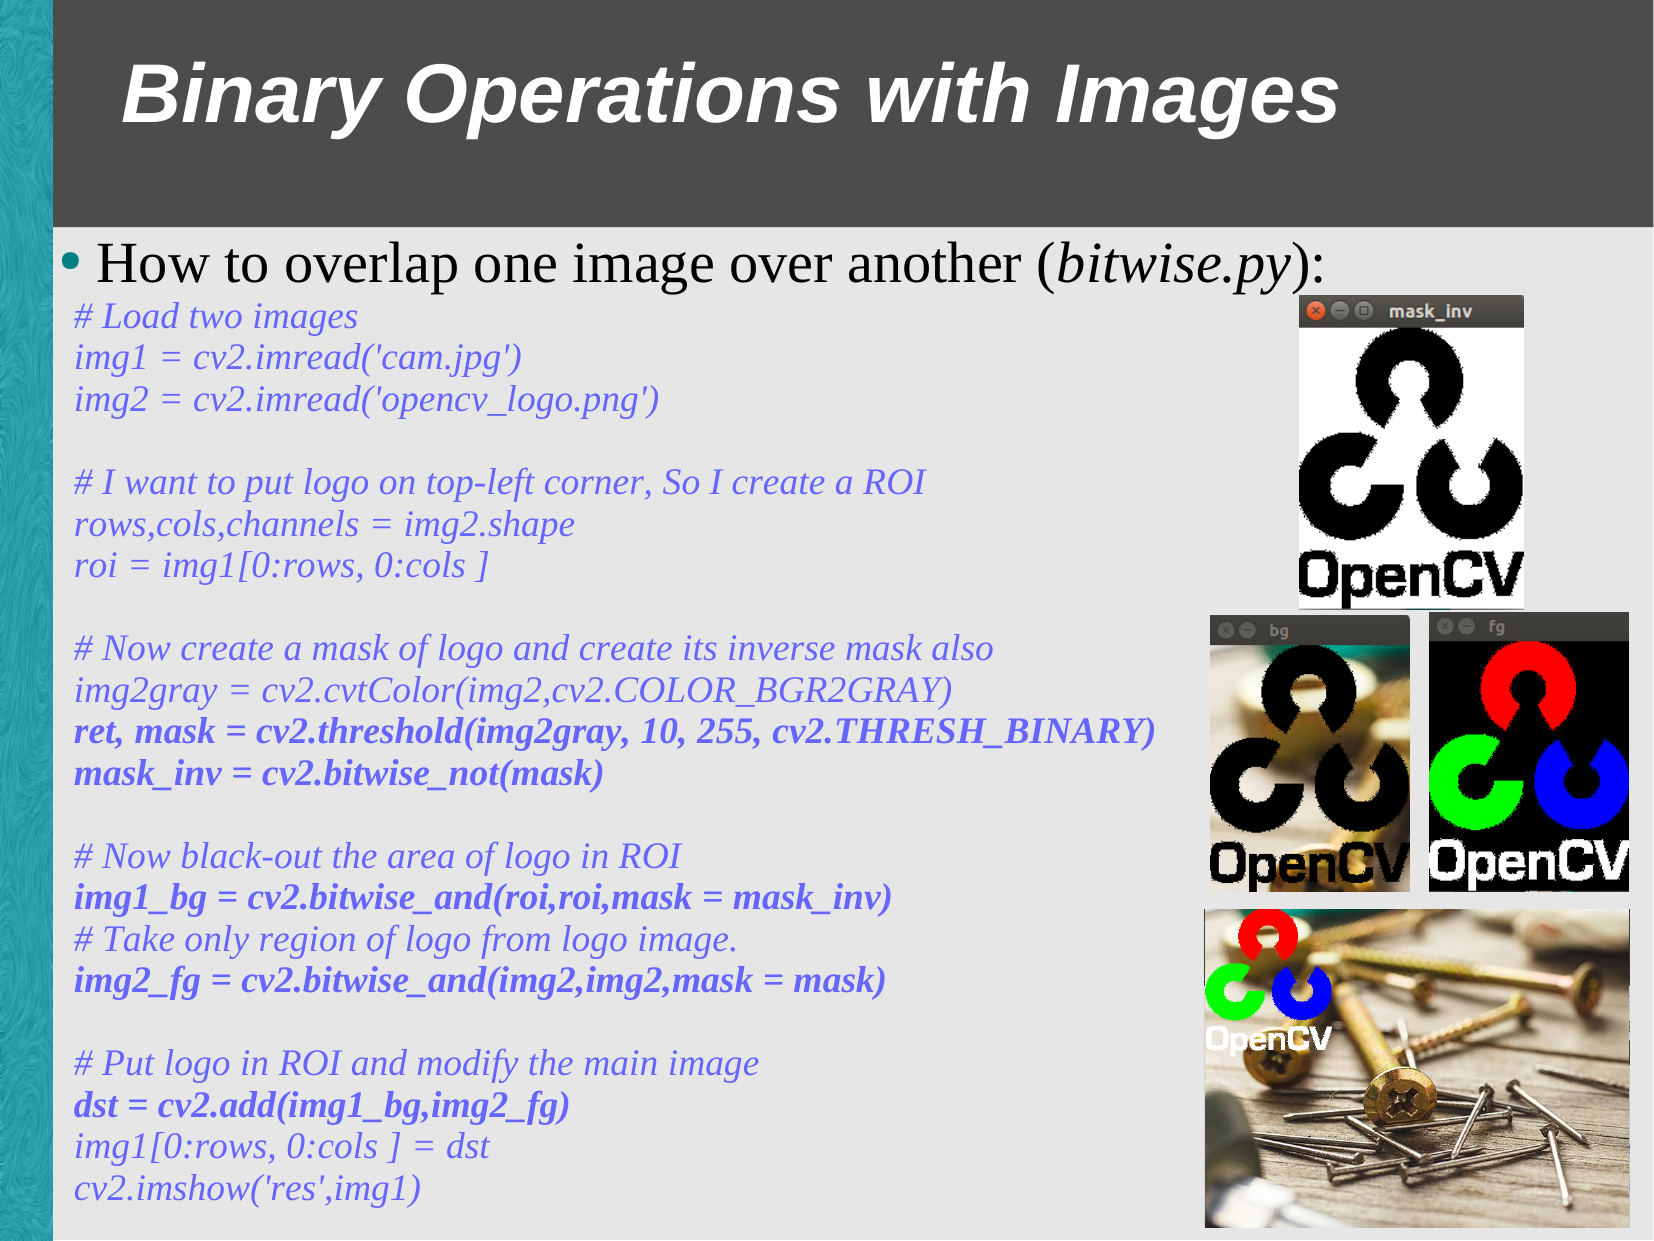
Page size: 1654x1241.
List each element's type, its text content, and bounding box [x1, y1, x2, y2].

picture [1204, 909, 1630, 1228]
picture [1299, 295, 1524, 610]
picture [1429, 612, 1629, 892]
title Binary Operations with Images [121, 46, 1565, 141]
list How to overlap one image over another (bitwise.py): # Load two images img1 = cv2.imread('cam.jpg') img2 = cv2.imread('opencv_logo.png') # I want to put logo on top-left corner, So I create a ROI rows,cols,channels = img2.shape roi = img1[0:rows, 0:cols ] # Now create a mask of logo and create its inverse mask also img2gray = cv2.cvtColor(img2,cv2.COLOR_BGR2GRAY) ret, mask = cv2.threshold(img2gray, 10, 255, cv2.THRESH_BINARY) mask_inv = cv2.bitwise_not(mask) # Now black-out the area of logo in ROI img1_bg = cv2.bitwise_and(roi,roi,mask = mask_inv) # Take only region of logo from logo image. img2_fg = cv2.bitwise_and(img2,img2,mask = mask) # Put logo in ROI and modify the main image dst = cv2.add(img1_bg,img2_fg) img1[0:rows, 0:cols ] = dst cv2.imshow('res',img1) [59, 230, 1654, 1241]
picture [0, 0, 53, 1241]
picture [1210, 615, 1410, 892]
